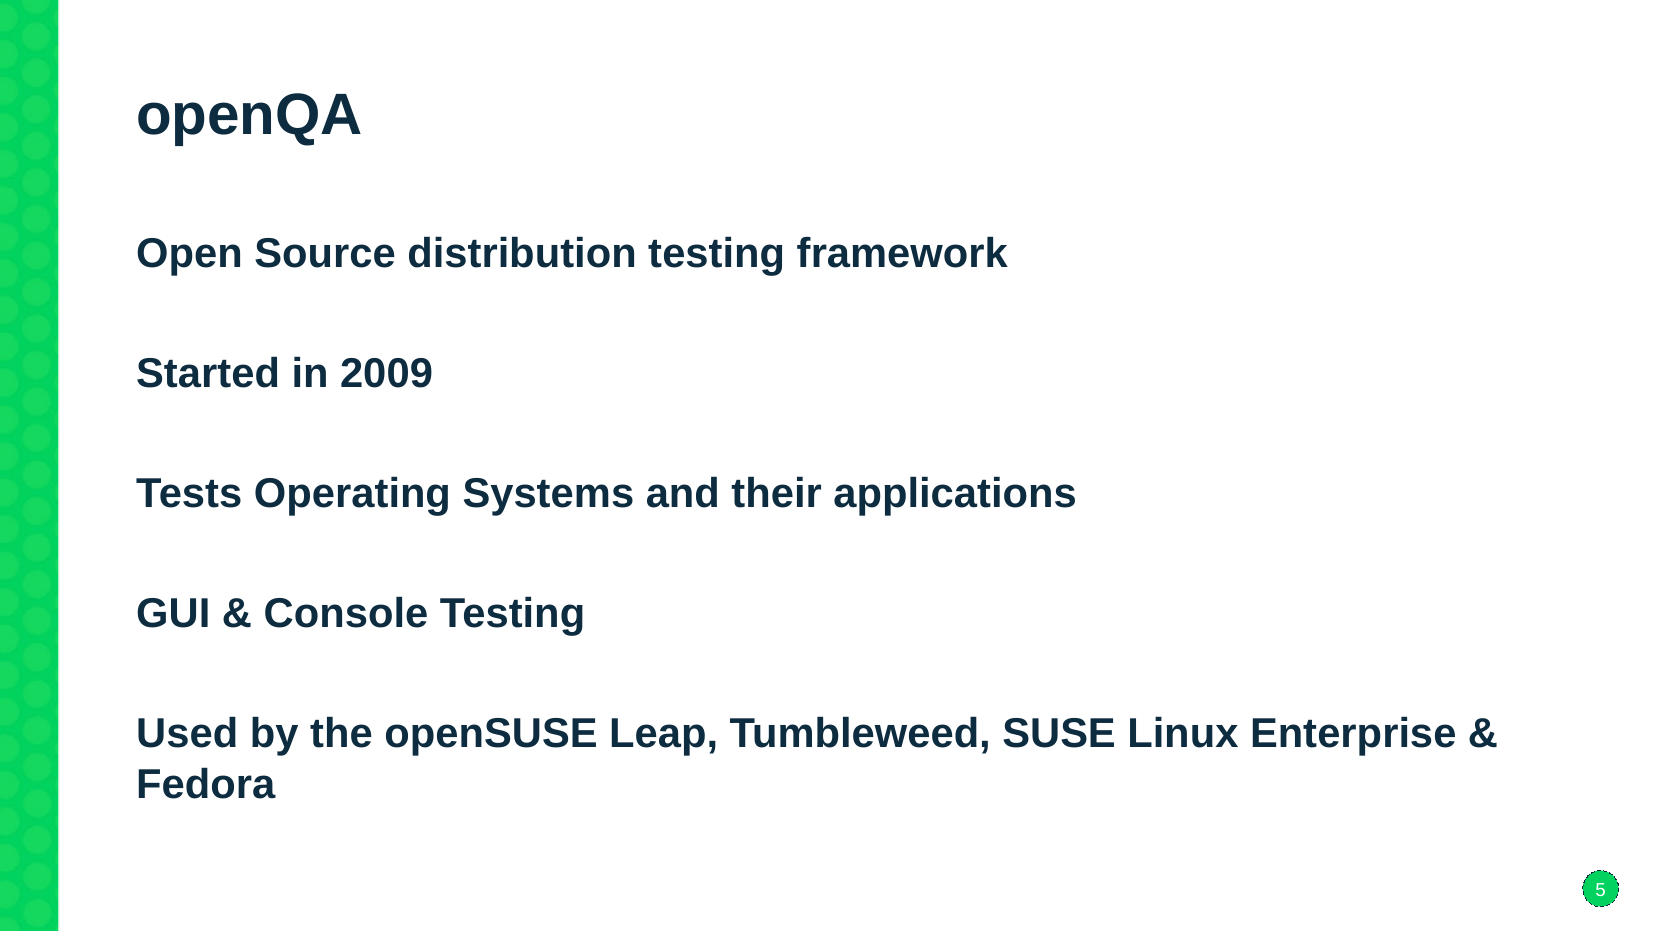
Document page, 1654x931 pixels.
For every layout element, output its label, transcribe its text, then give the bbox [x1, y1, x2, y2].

list Open Source distribution testing framework Started in 2009 Tests Operating Systems and their applications GUI & Console Testing Used by the openSUSE Leap, Tumbleweed, SUSE Linux Enterprise & Fedora [121, 217, 1531, 825]
title openQA [121, 37, 1531, 193]
picture [0, 0, 76, 931]
